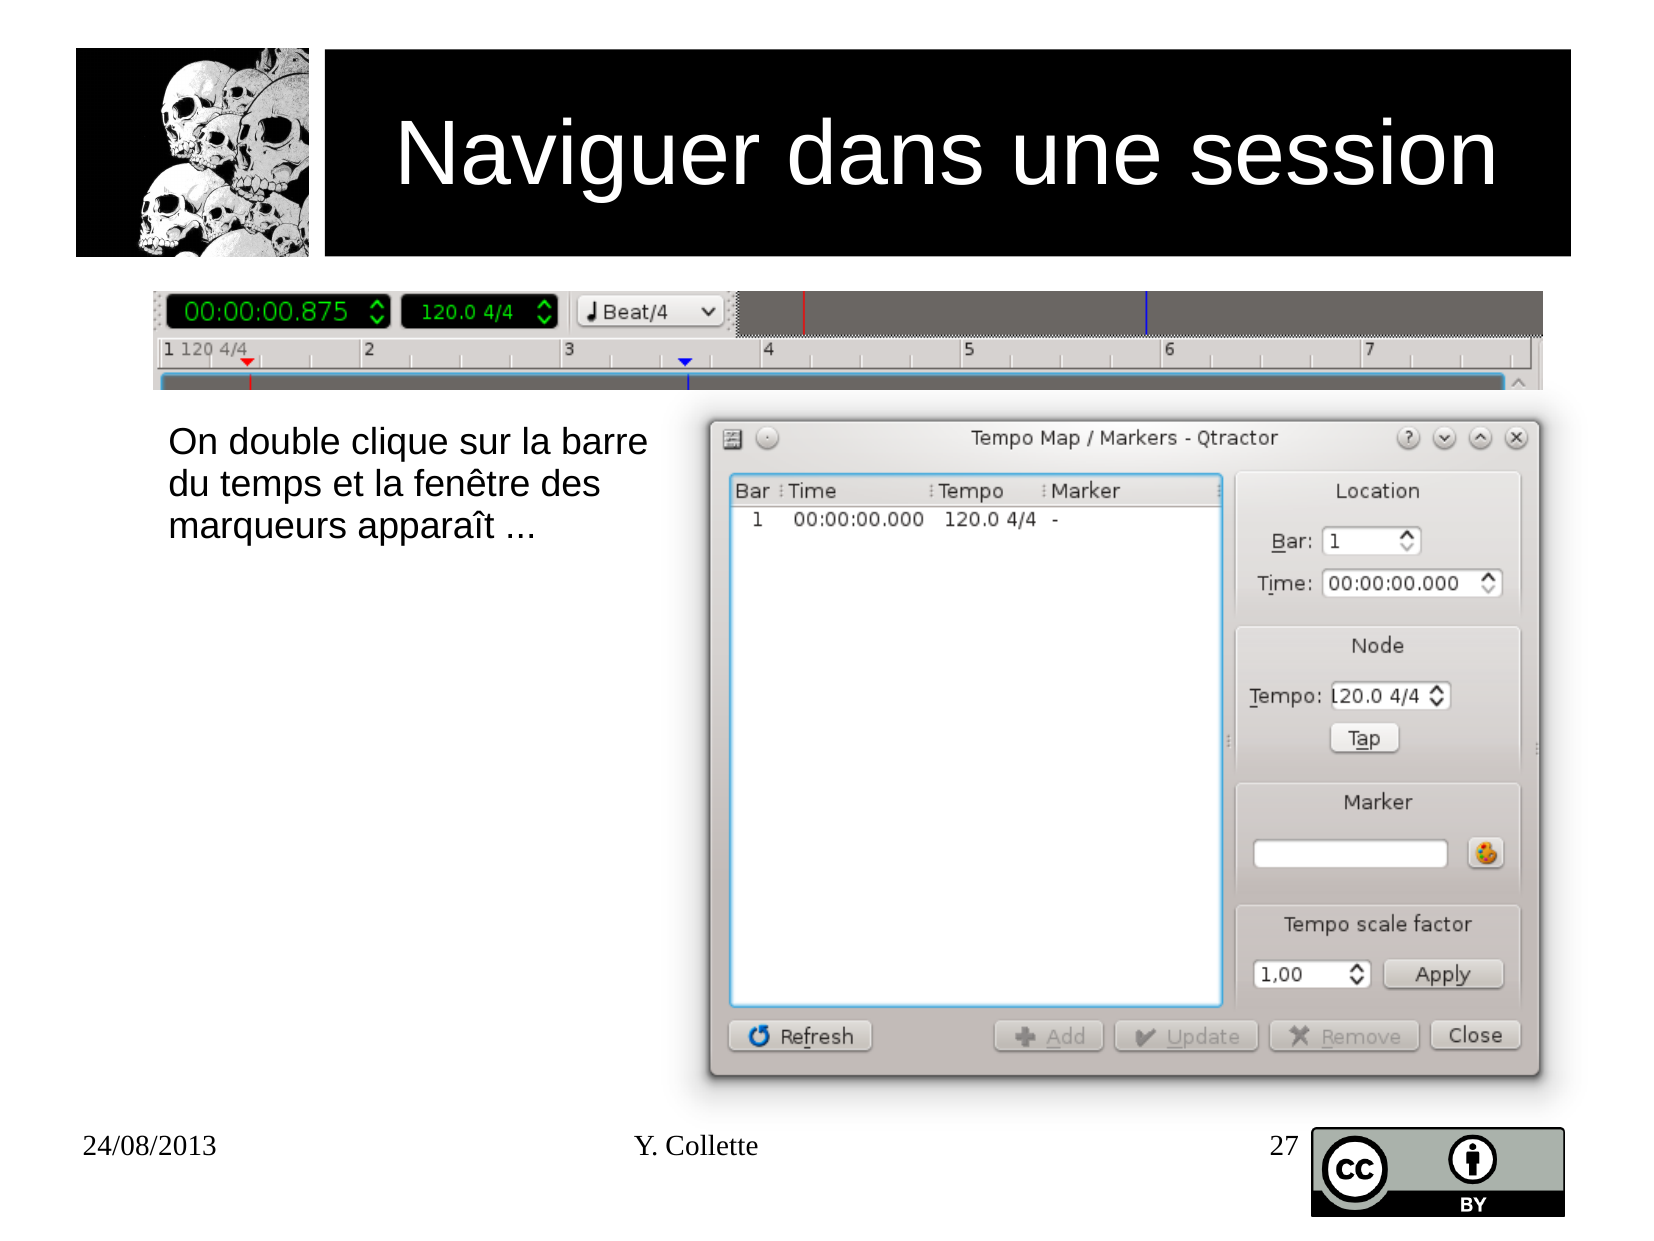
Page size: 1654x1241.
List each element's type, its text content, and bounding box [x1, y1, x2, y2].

picture [153, 291, 1602, 1217]
picture [76, 48, 309, 257]
text_box On double clique sur la barre du temps et la fenêtre des marqueurs apparaît ... [153, 413, 697, 555]
title Naviguer dans une session [324, 49, 1571, 257]
